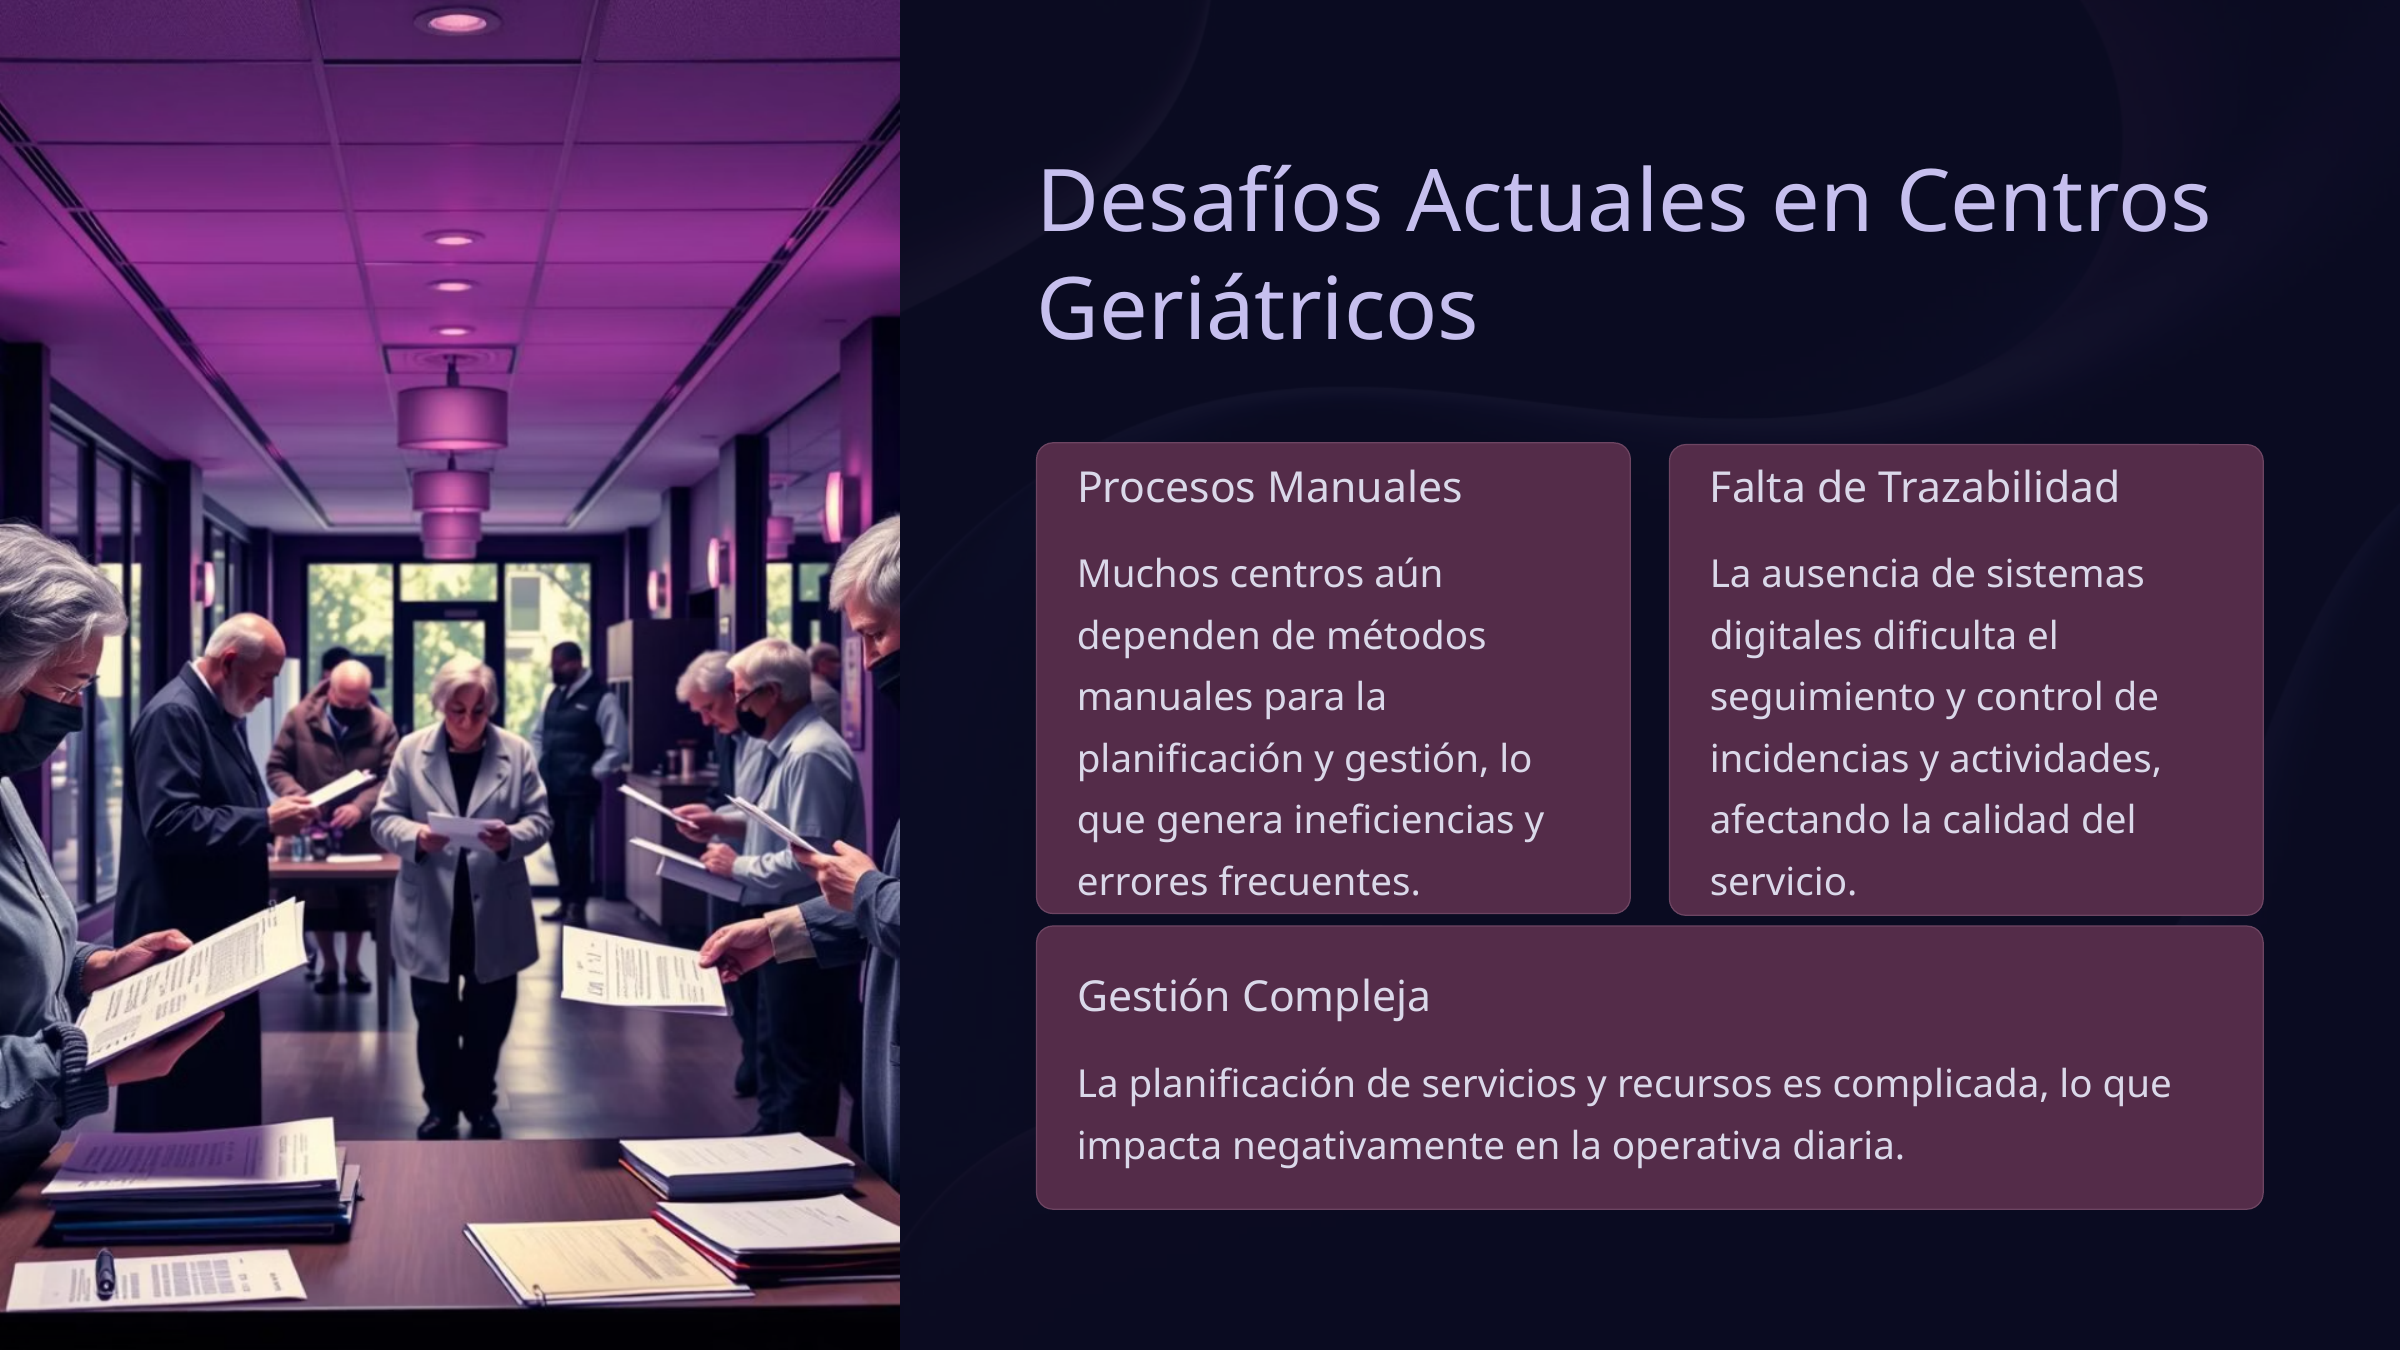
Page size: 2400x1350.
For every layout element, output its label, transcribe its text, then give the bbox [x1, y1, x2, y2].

text_box La ausencia de sistemas digitales dificulta el seguimiento y control de incidencias y actividades, afectando la calidad del servicio. [1709, 534, 2223, 847]
text_box [1669, 444, 2264, 916]
text_box Desafíos Actuales en Centros Geriátricos [1036, 140, 2264, 358]
text_box La planificación de servicios y recursos es complicada, lo que impacta negativamente en la operativa diaria. [1076, 1043, 2223, 1169]
text_box [1036, 442, 1631, 914]
text_box [1036, 925, 2264, 1210]
text_box Gestión Compleja [1076, 966, 1511, 1021]
text_box Procesos Manuales [1076, 456, 1511, 511]
picture [0, 0, 900, 1350]
text_box Falta de Trazabilidad [1709, 456, 2146, 511]
text_box Muchos centros aún dependen de métodos manuales para la planificación y gestión, lo que genera ineficiencias y errores frecuentes. [1076, 534, 1591, 847]
